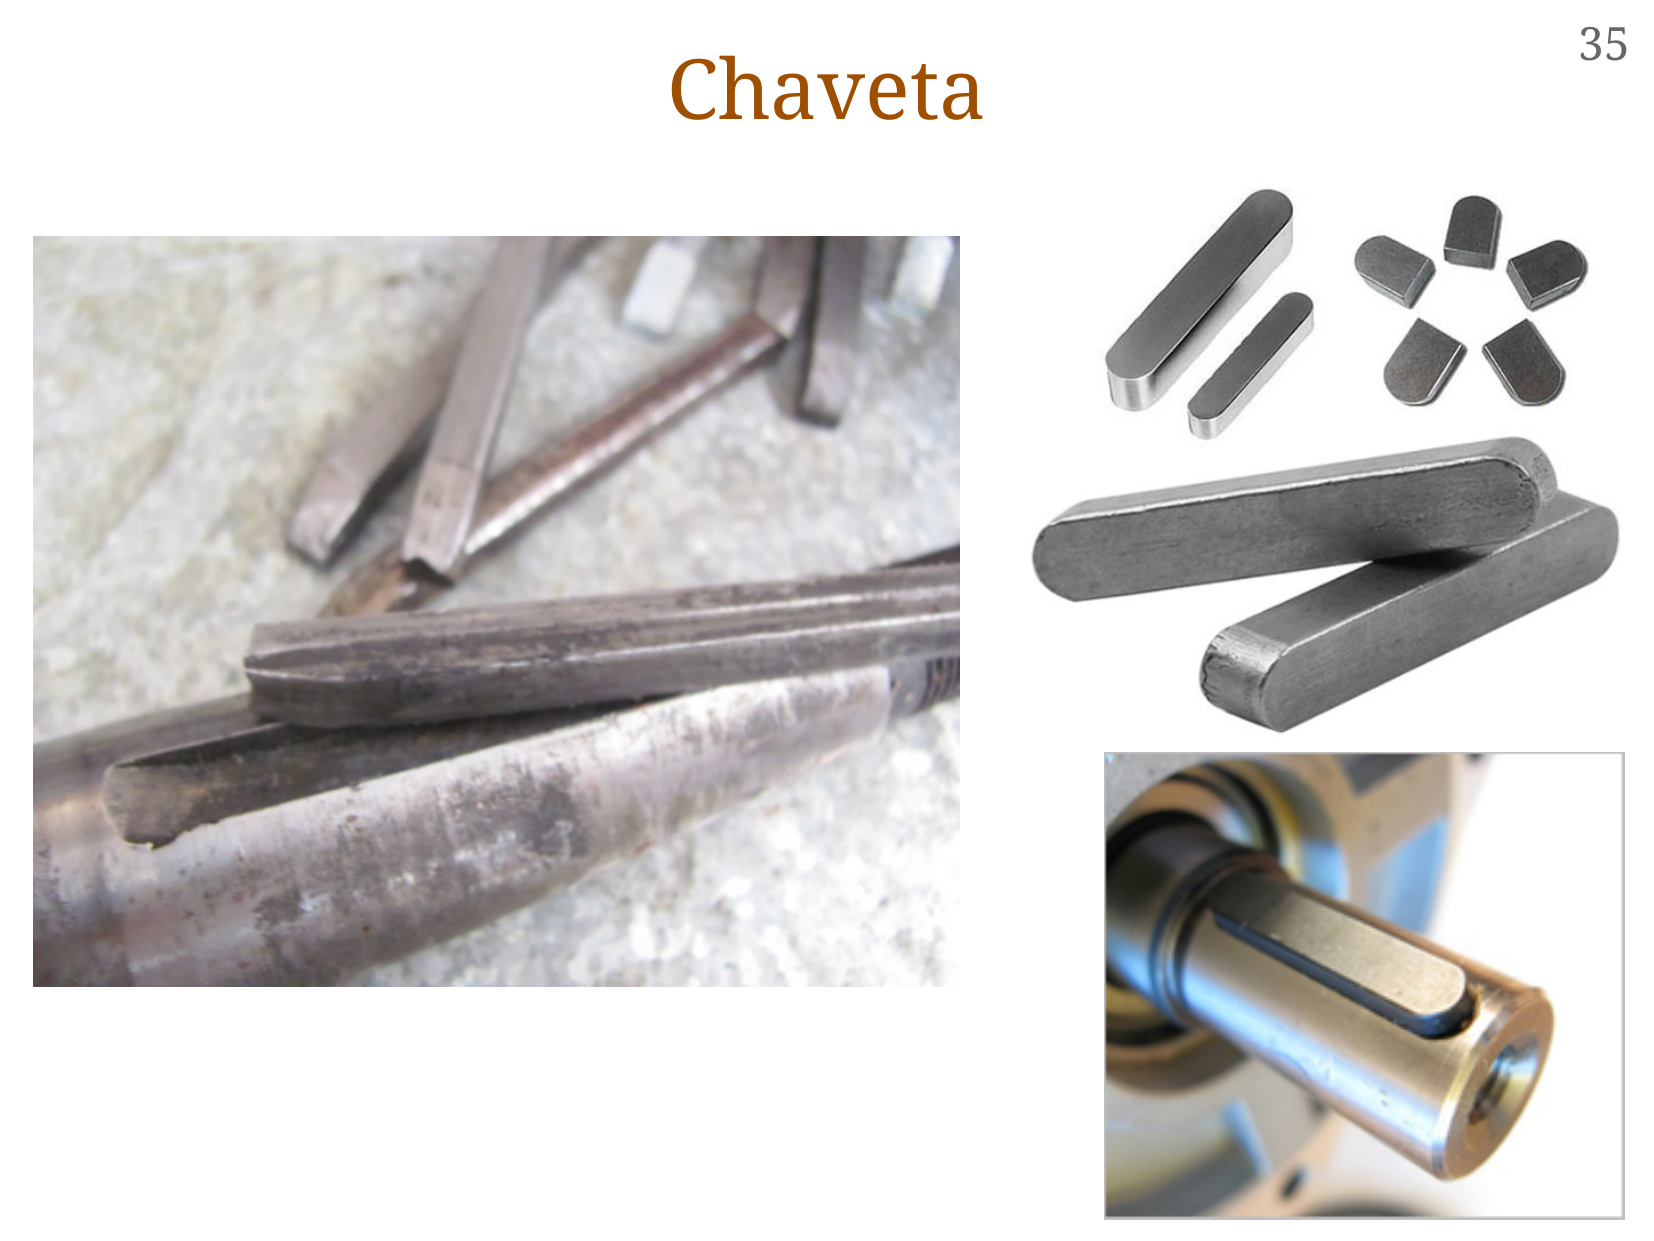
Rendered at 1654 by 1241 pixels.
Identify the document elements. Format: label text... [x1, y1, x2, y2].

picture [1104, 752, 1625, 1220]
title Chaveta [59, 29, 1595, 148]
picture [1018, 177, 1623, 739]
picture [33, 236, 960, 987]
